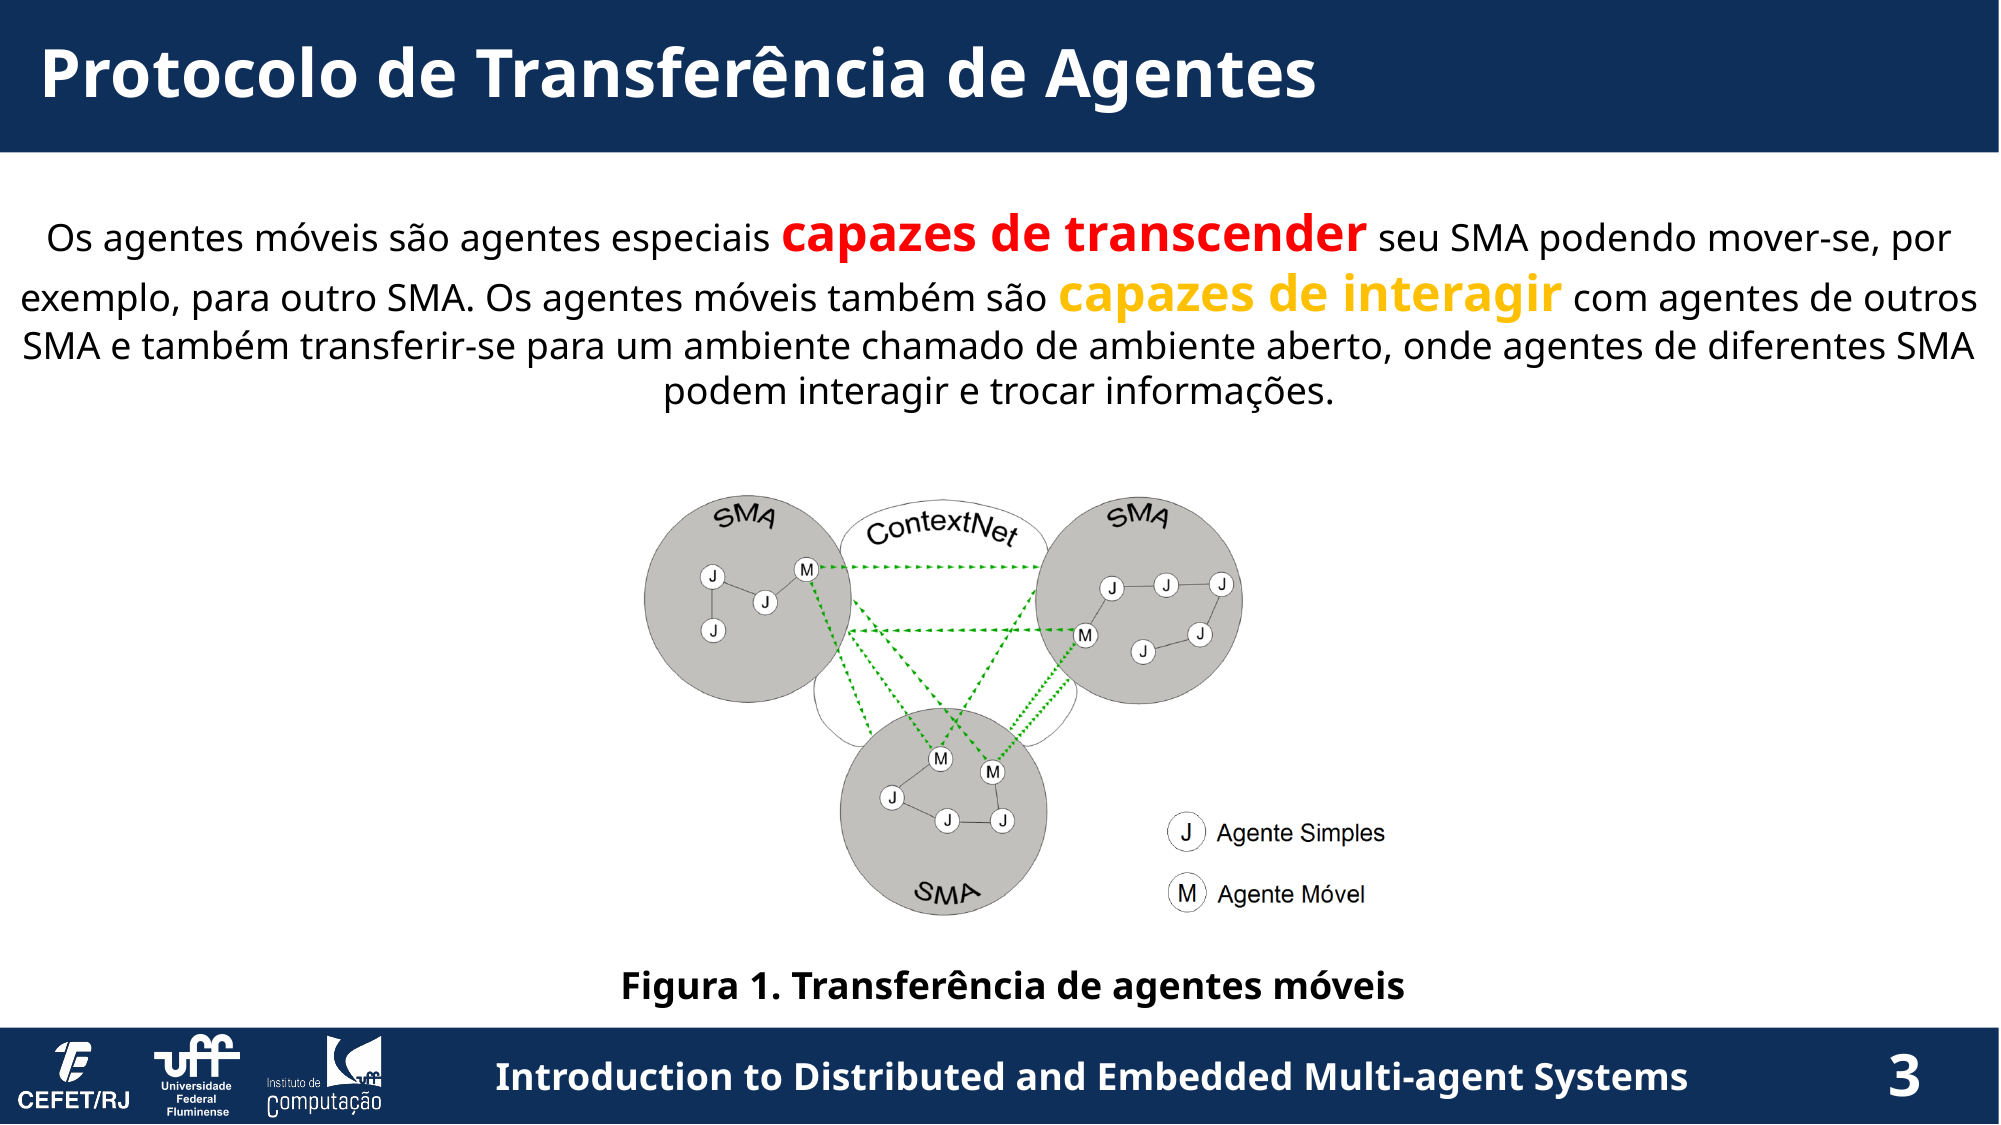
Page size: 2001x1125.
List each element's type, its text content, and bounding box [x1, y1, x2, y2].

text_box Protocolo de Transferência de Agentes [25, 23, 1999, 119]
picture [18, 1021, 129, 1125]
text_box Figura 1. Transferência de agentes móveis [595, 954, 1422, 1015]
text_box Os agentes móveis são agentes especiais capazes de transcender seu SMA podendo mover-se, por exemplo, para outro SMA. Os agentes móveis também são capazes de interagir com agentes de outros SMA e também transferir-se para um ambiente chamado de ambiente aberto, onde agentes de diferentes SMA podem interagir e trocar informações. [0, 194, 1999, 420]
picture [153, 1033, 241, 1121]
picture [265, 1033, 383, 1118]
picture [626, 473, 1412, 941]
